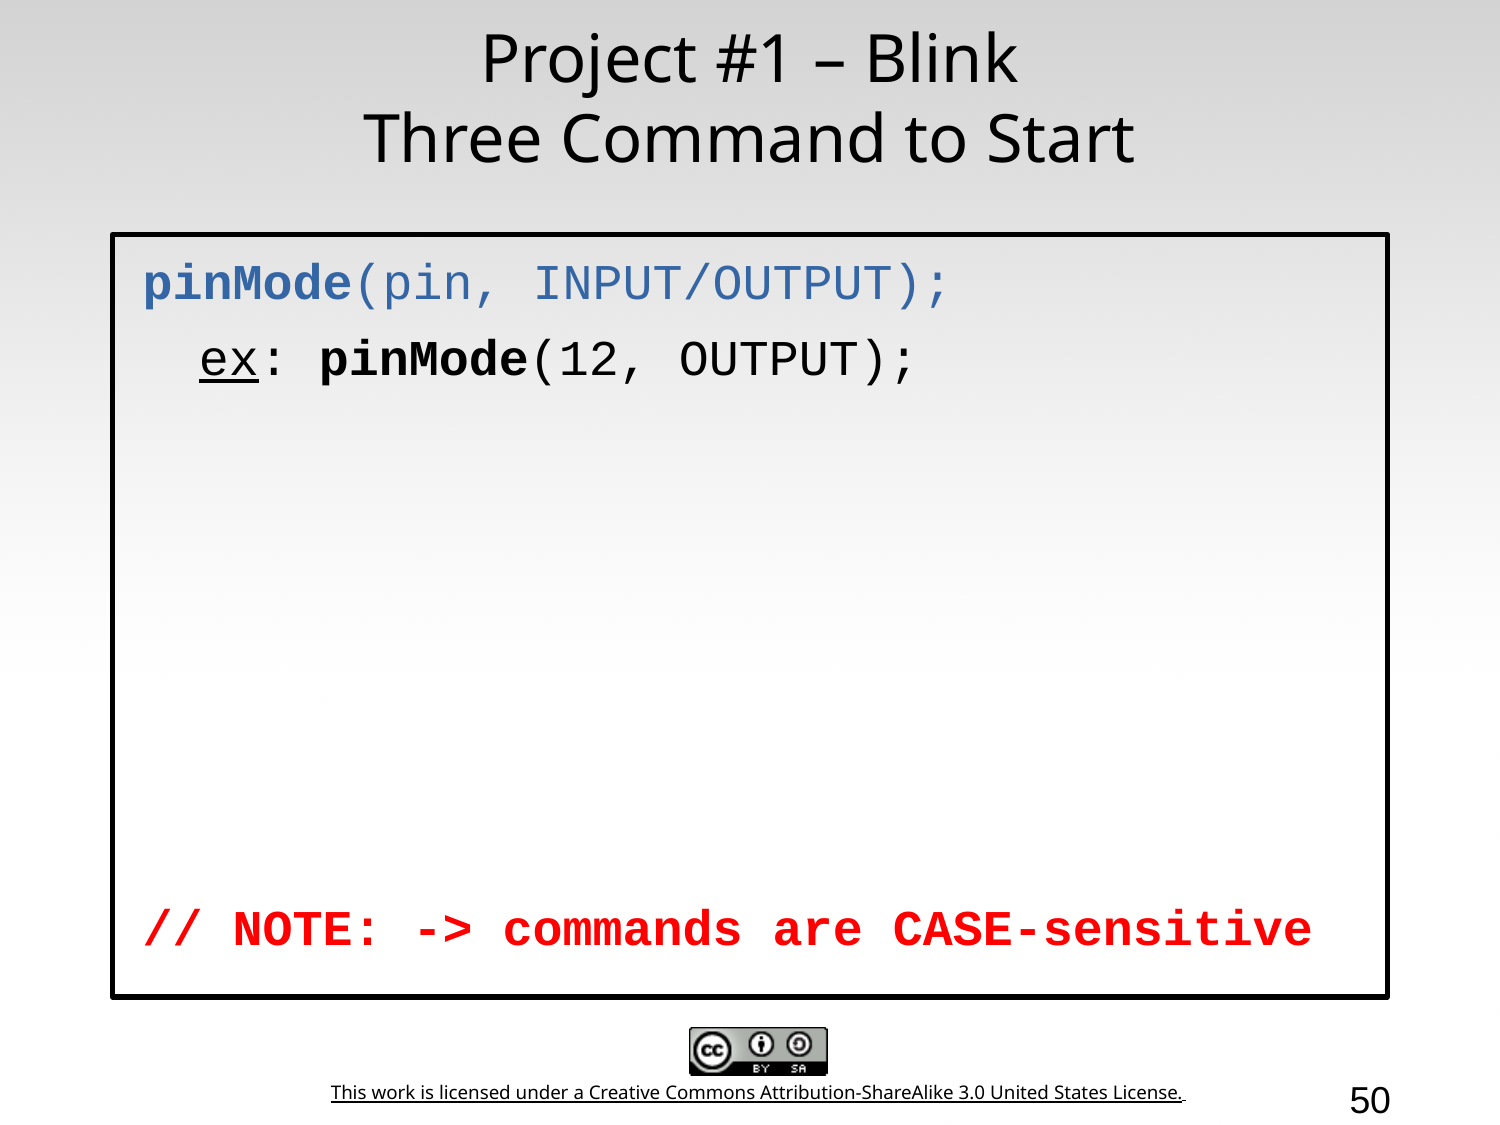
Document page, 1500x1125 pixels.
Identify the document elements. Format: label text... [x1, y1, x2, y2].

title Project #1 – Blink Three Command to Start [112, 2, 1388, 190]
list pinMode(pin, INPUT/OUTPUT); ex: pinMode(12, OUTPUT); // NOTE: -> commands are CASE-sensitive [112, 234, 1388, 998]
picture [0, 0, 1500, 1125]
